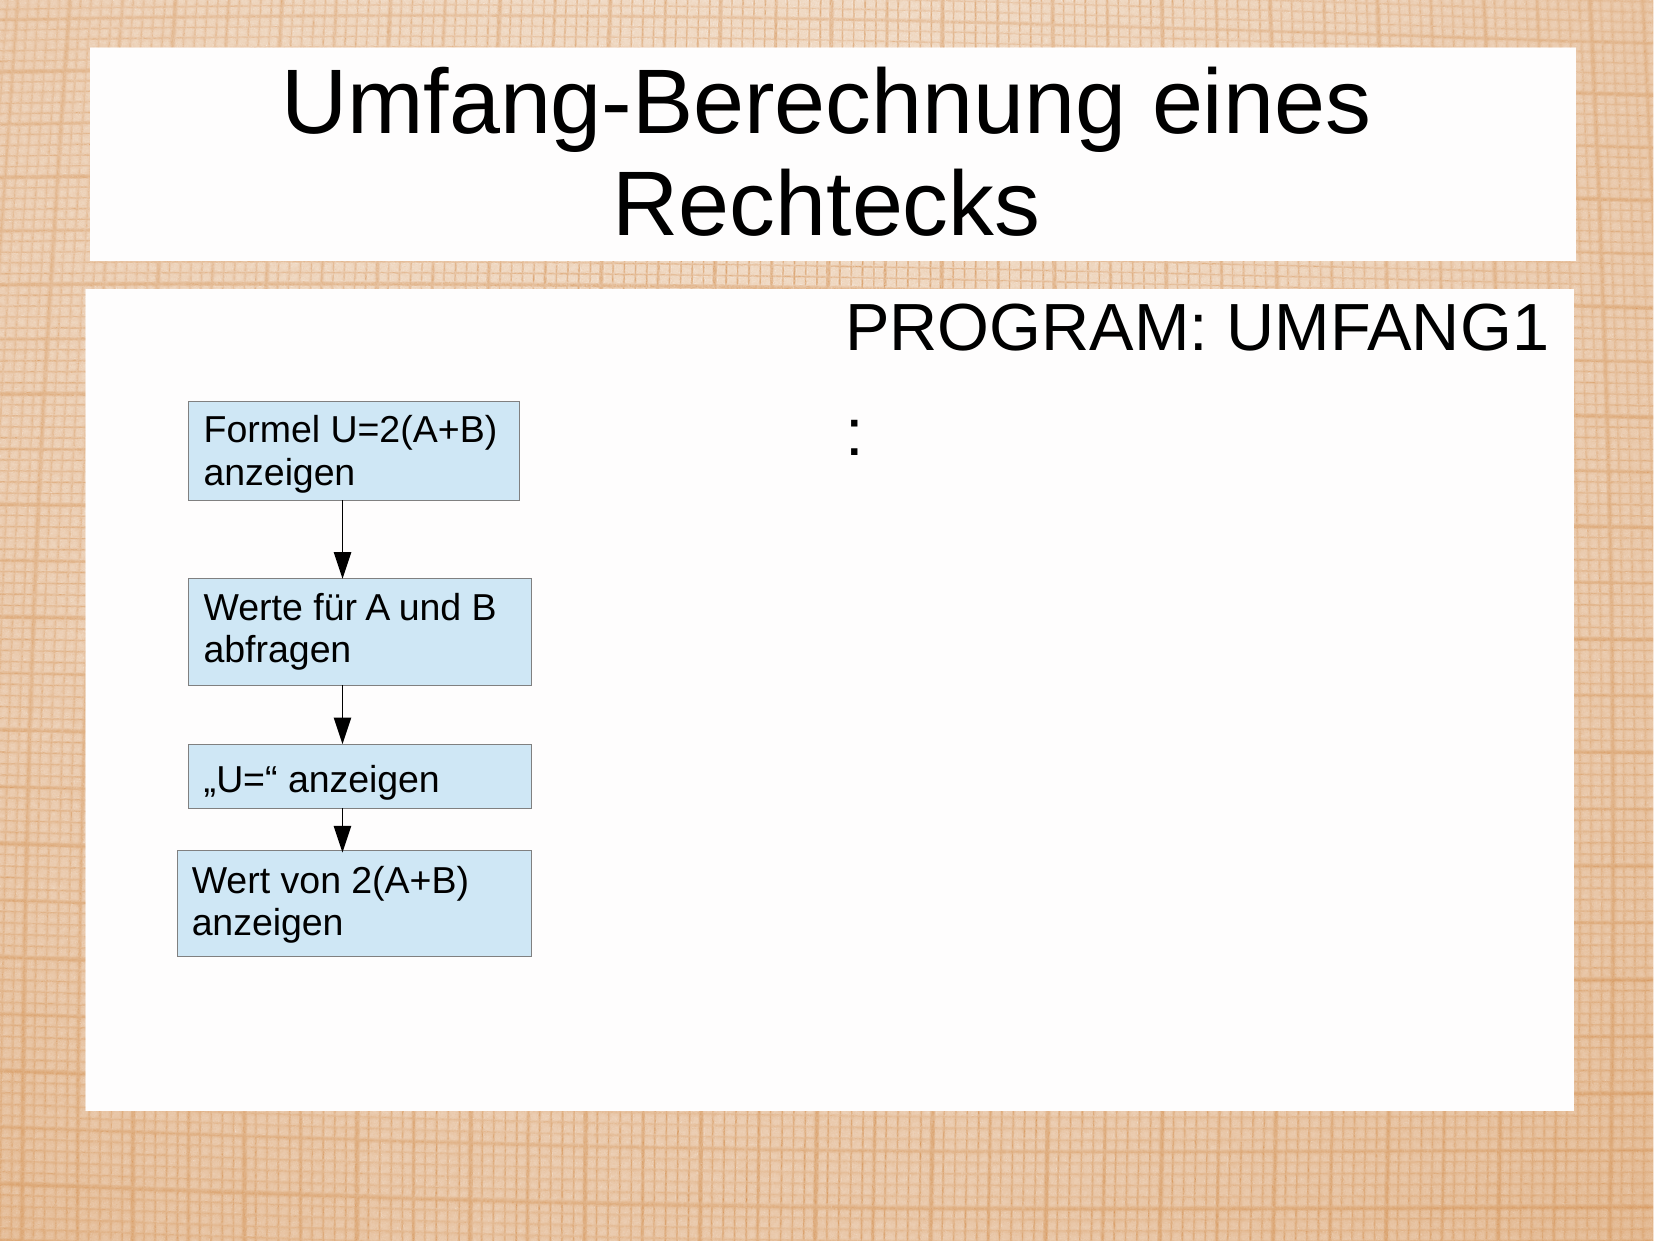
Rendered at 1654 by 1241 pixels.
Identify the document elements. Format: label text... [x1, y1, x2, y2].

picture [0, 0, 1654, 1241]
list PROGRAM: UMFANG1 : [845, 290, 1572, 1109]
text_box [177, 952, 532, 957]
title Umfang-Berechnung eines Rechtecks [82, 49, 1571, 257]
text_box „U=“ anzeigen [188, 751, 520, 809]
text_box [188, 744, 532, 809]
text_box [188, 678, 532, 686]
text_box Formel U=2(A+B) anzeigen [188, 401, 532, 501]
text_box Wert von 2(A+B) anzeigen [177, 852, 532, 952]
text_box Werte für A und B abfragen [188, 578, 532, 678]
